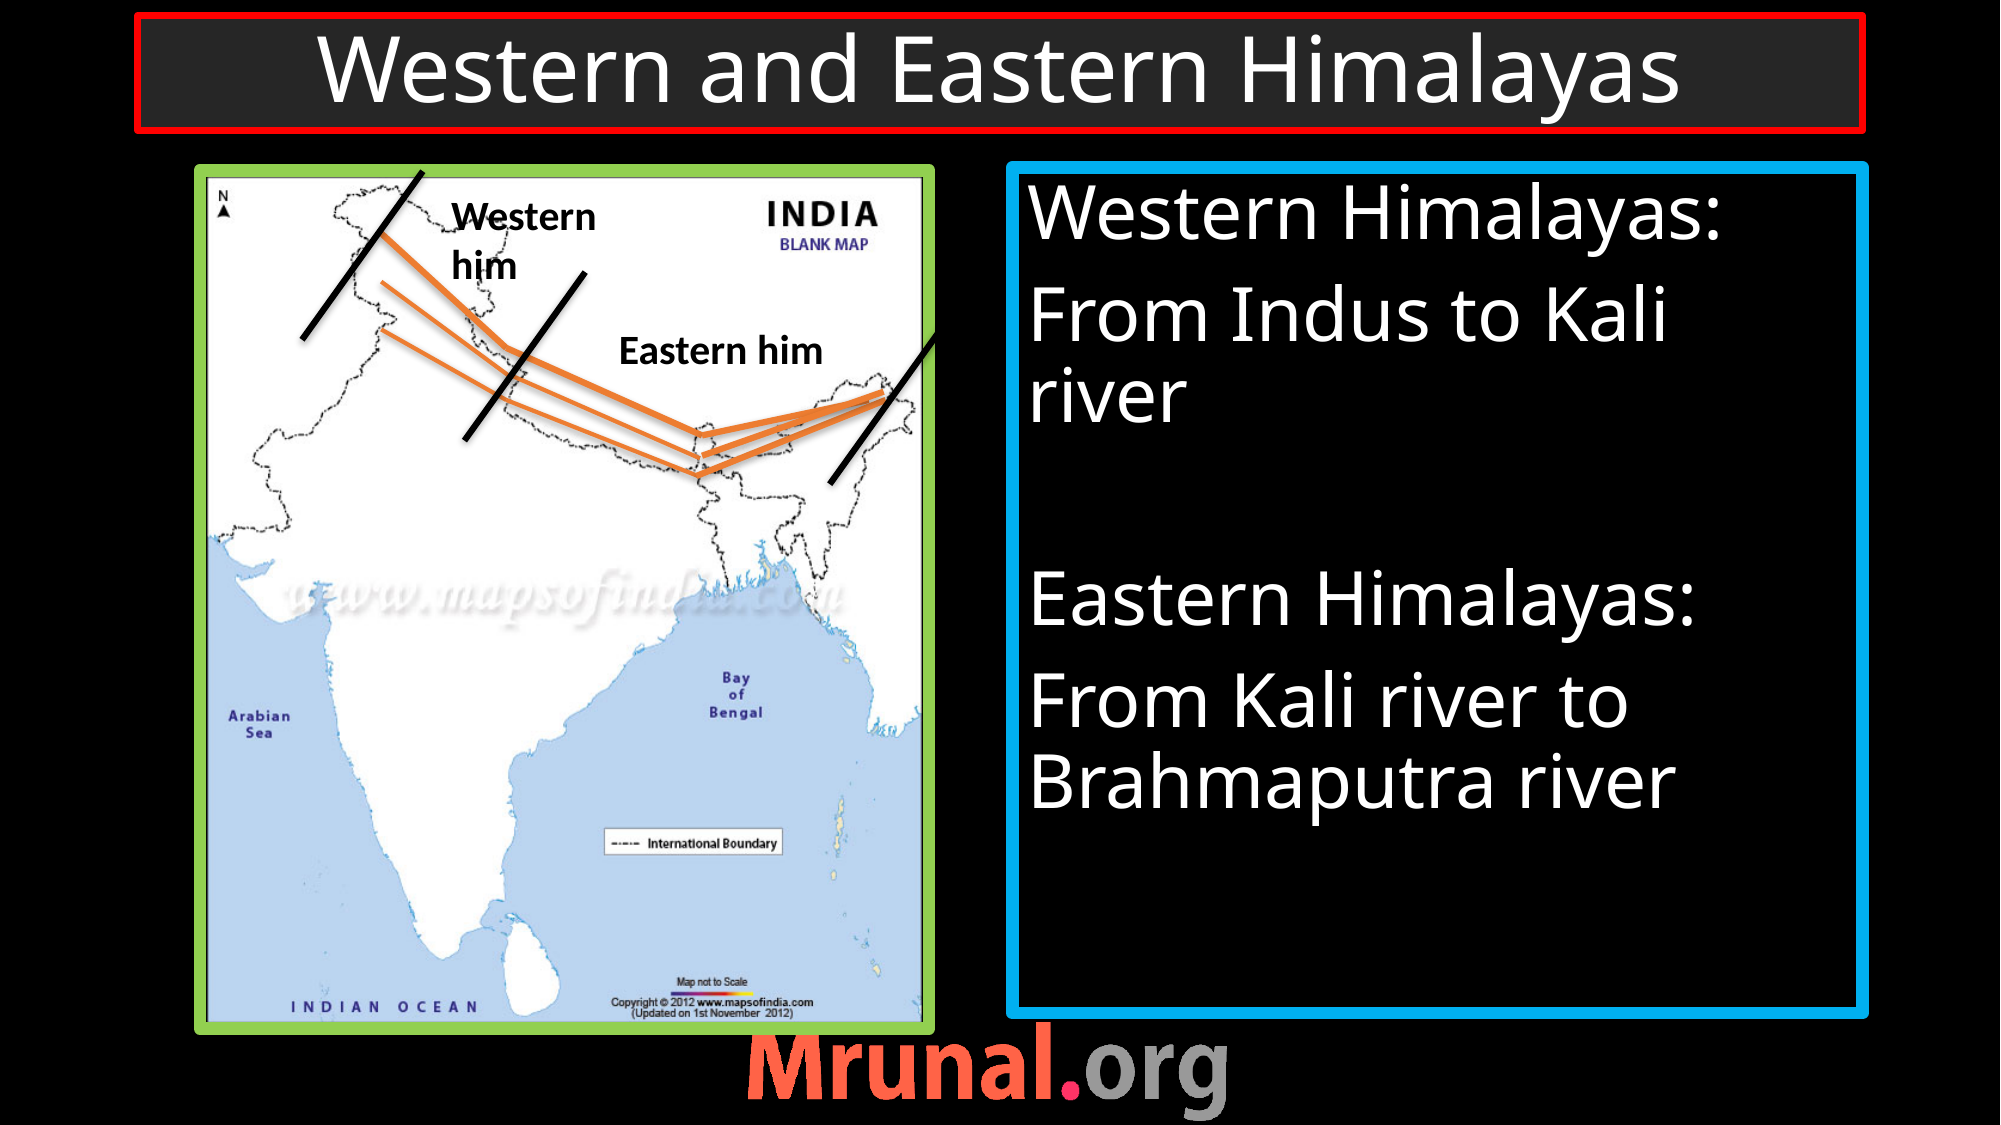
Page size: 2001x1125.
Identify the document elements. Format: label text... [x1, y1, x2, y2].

picture [206, 176, 923, 1023]
text_box Western him [436, 180, 639, 296]
picture [741, 1005, 1230, 1125]
picture [502, 361, 859, 472]
picture [456, 296, 563, 351]
title Western and Eastern Himalayas [137, 15, 1863, 131]
picture [385, 176, 923, 431]
text_box Eastern him [604, 315, 857, 381]
list Western Himalayas: From Indus to Kali river Eastern Himalayas: From Kali river to Brahmaputra river [1012, 167, 1863, 1014]
